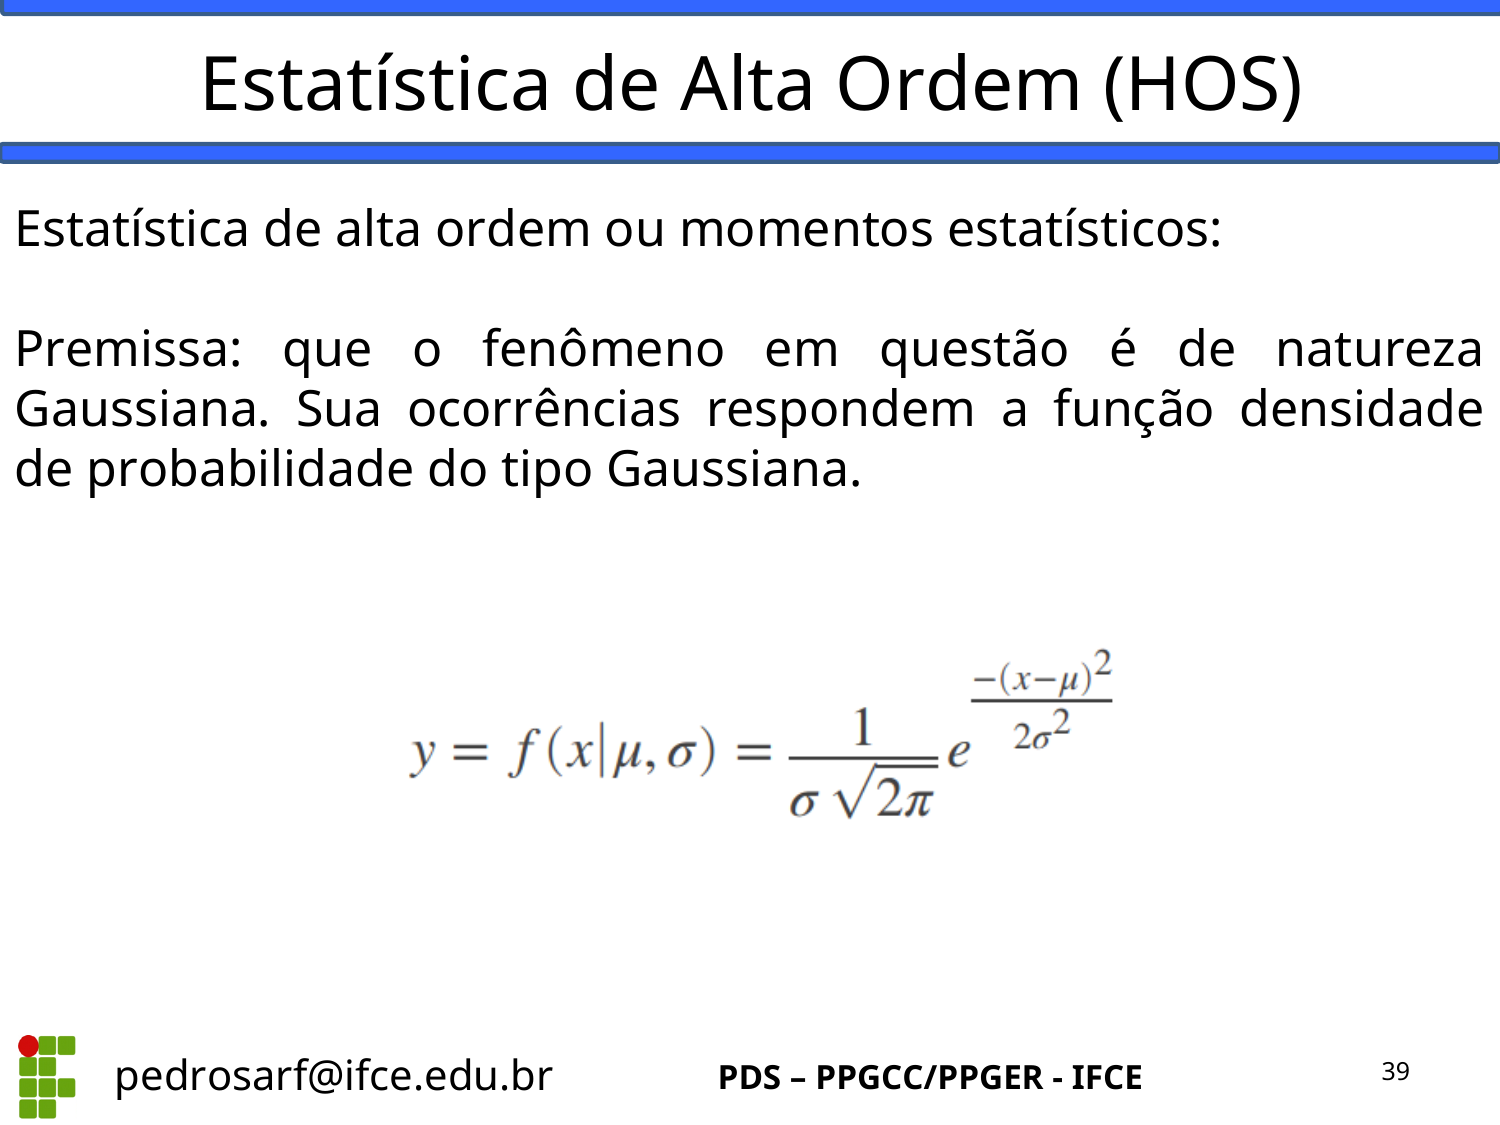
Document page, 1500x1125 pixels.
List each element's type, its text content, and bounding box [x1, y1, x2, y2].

text_box <número> [1074, 1042, 1426, 1103]
text_box Estatística de Alta Ordem (HOS) [76, 26, 1427, 134]
text_box Estatística de alta ordem ou momentos estatísticos: Premissa: que o fenômeno em questão é de natureza Gaussiana. Sua ocorrências respondem a função densidade de probabilidade do tipo Gaussiana. [0, 188, 1500, 744]
picture [385, 614, 1134, 862]
picture [17, 1034, 77, 1120]
